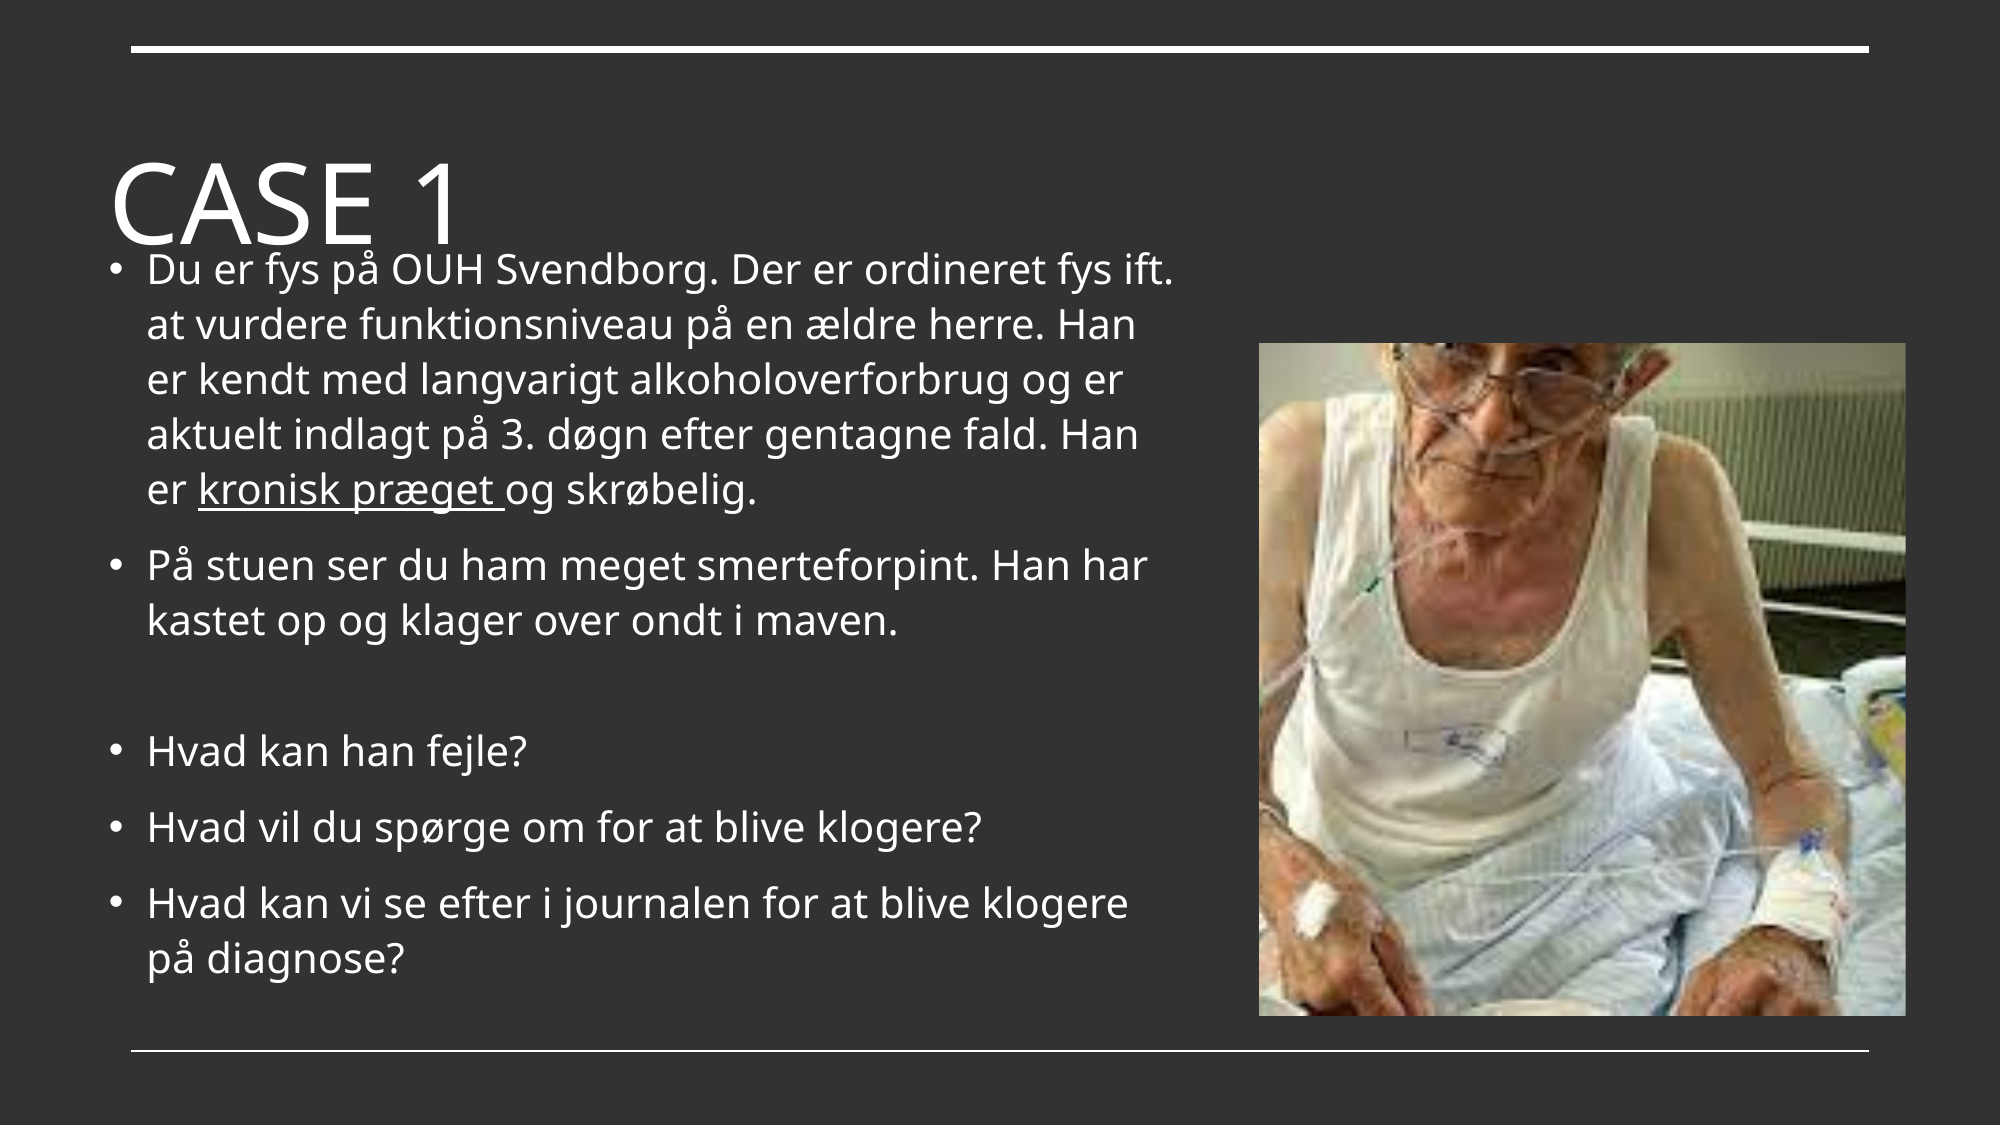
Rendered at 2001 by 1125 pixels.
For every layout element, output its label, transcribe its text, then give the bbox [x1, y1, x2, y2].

title Case 1 [93, 39, 1902, 275]
list Du er fys på OUH Svendborg. Der er ordineret fys ift. at vurdere funktionsniveau på en ældre herre. Han er kendt med langvarigt alkoholoverforbrug og er aktuelt indlagt på 3. døgn efter gentagne fald. Han er kronisk præget og skrøbelig. På stuen ser du ham meget smerteforpint. Han har kastet op og klager over ondt i maven. Hvad kan han fejle? Hvad vil du spørge om for at blive klogere? Hvad kan vi se efter i journalen for at blive klogere på diagnose? [93, 230, 1196, 1016]
picture [1259, 343, 1906, 1016]
